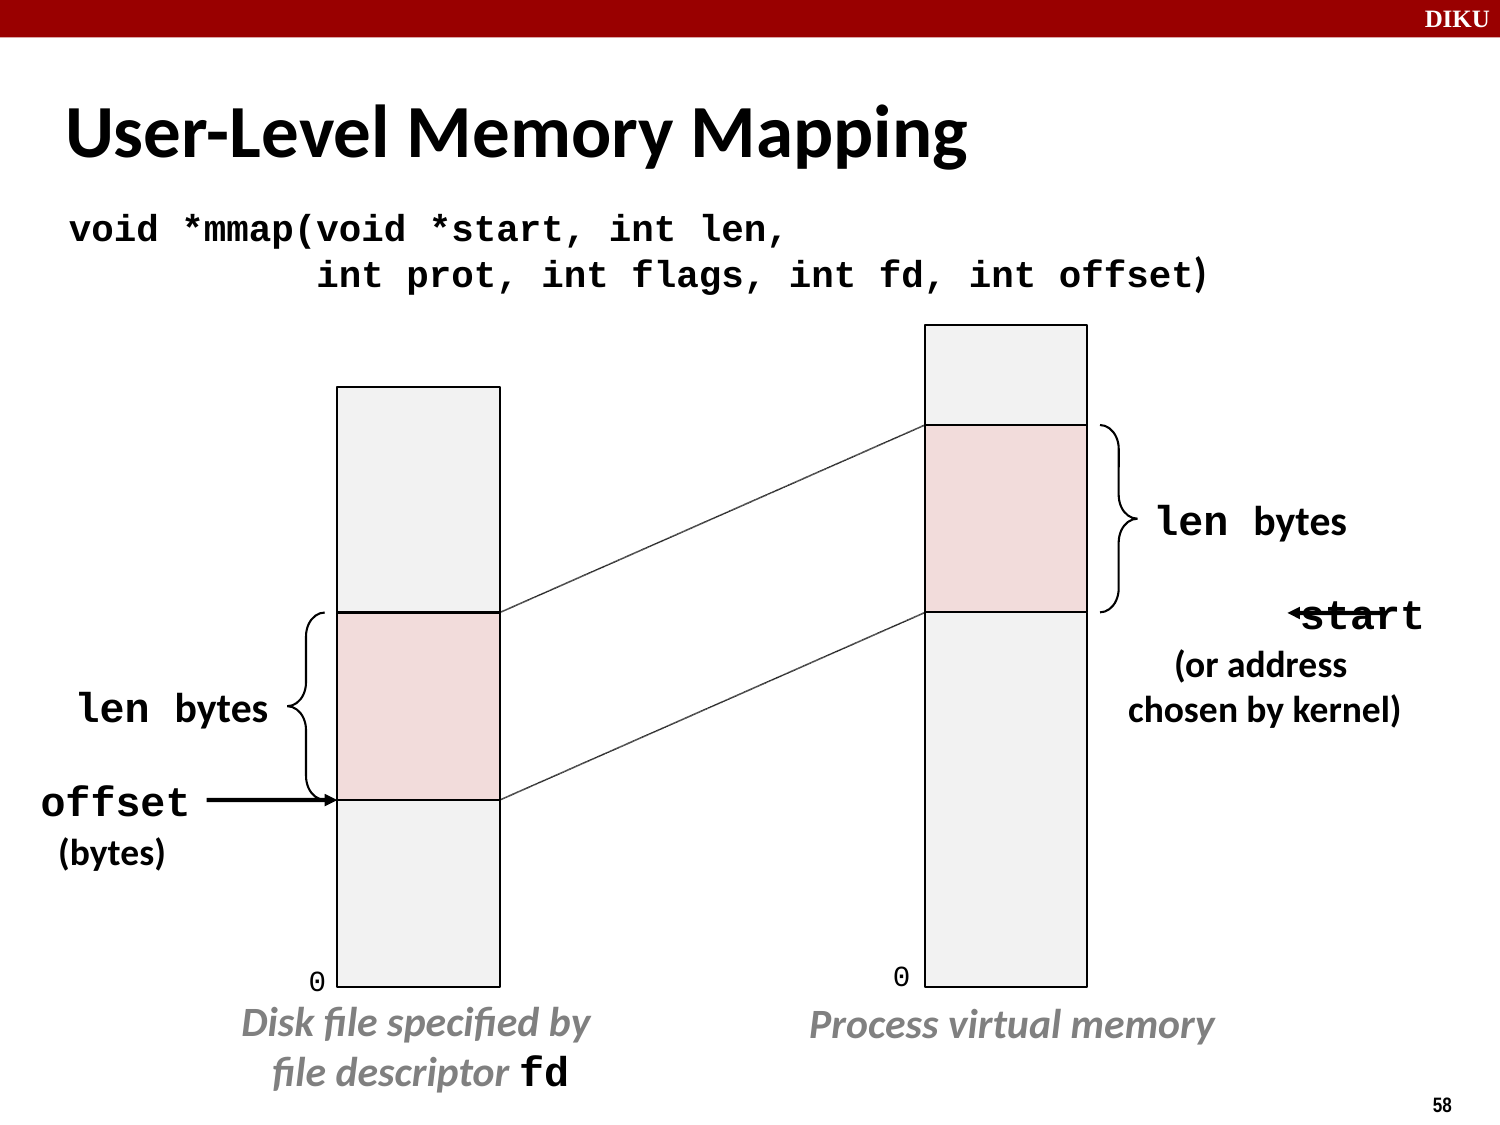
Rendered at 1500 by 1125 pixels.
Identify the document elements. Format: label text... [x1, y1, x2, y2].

text_box 0 [878, 949, 926, 1000]
text_box Process virtual memory [794, 989, 1230, 1055]
text_box len bytes [59, 673, 284, 738]
text_box void *mmap(void *start, int len, int prot, int flags, int fd, int offset) [54, 200, 1417, 338]
text_box start [1285, 580, 1440, 645]
text_box [924, 324, 1088, 988]
text_box 0 [293, 954, 341, 1005]
text_box len bytes [1138, 486, 1363, 551]
text_box User-Level Memory Mapping [49, 80, 1241, 175]
text_box offset [25, 767, 206, 832]
text_box (bytes) [43, 820, 182, 881]
text_box (or address chosen by kernel) [1113, 632, 1417, 738]
text_box [337, 387, 500, 987]
text_box Disk file specified by file descriptor fd [226, 987, 615, 1103]
